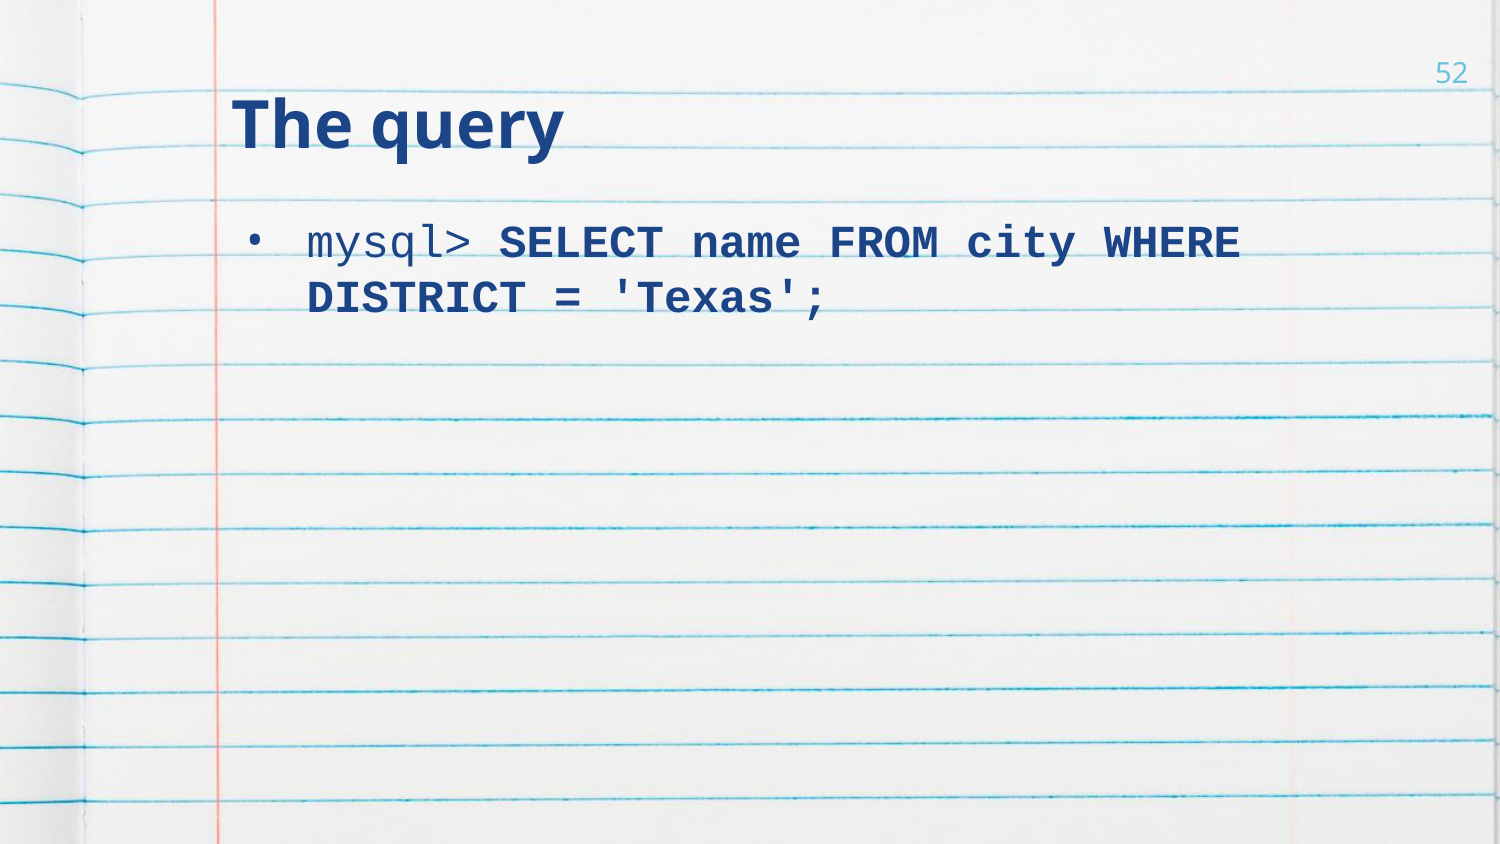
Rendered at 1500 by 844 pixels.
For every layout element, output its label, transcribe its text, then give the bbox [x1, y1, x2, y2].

list mysql> SELECT name FROM city WHERE DISTRICT = 'Texas'; [231, 211, 1425, 748]
picture [0, 0, 1500, 844]
slide_number <number> [1378, 41, 1469, 107]
title The query [231, 21, 1425, 162]
